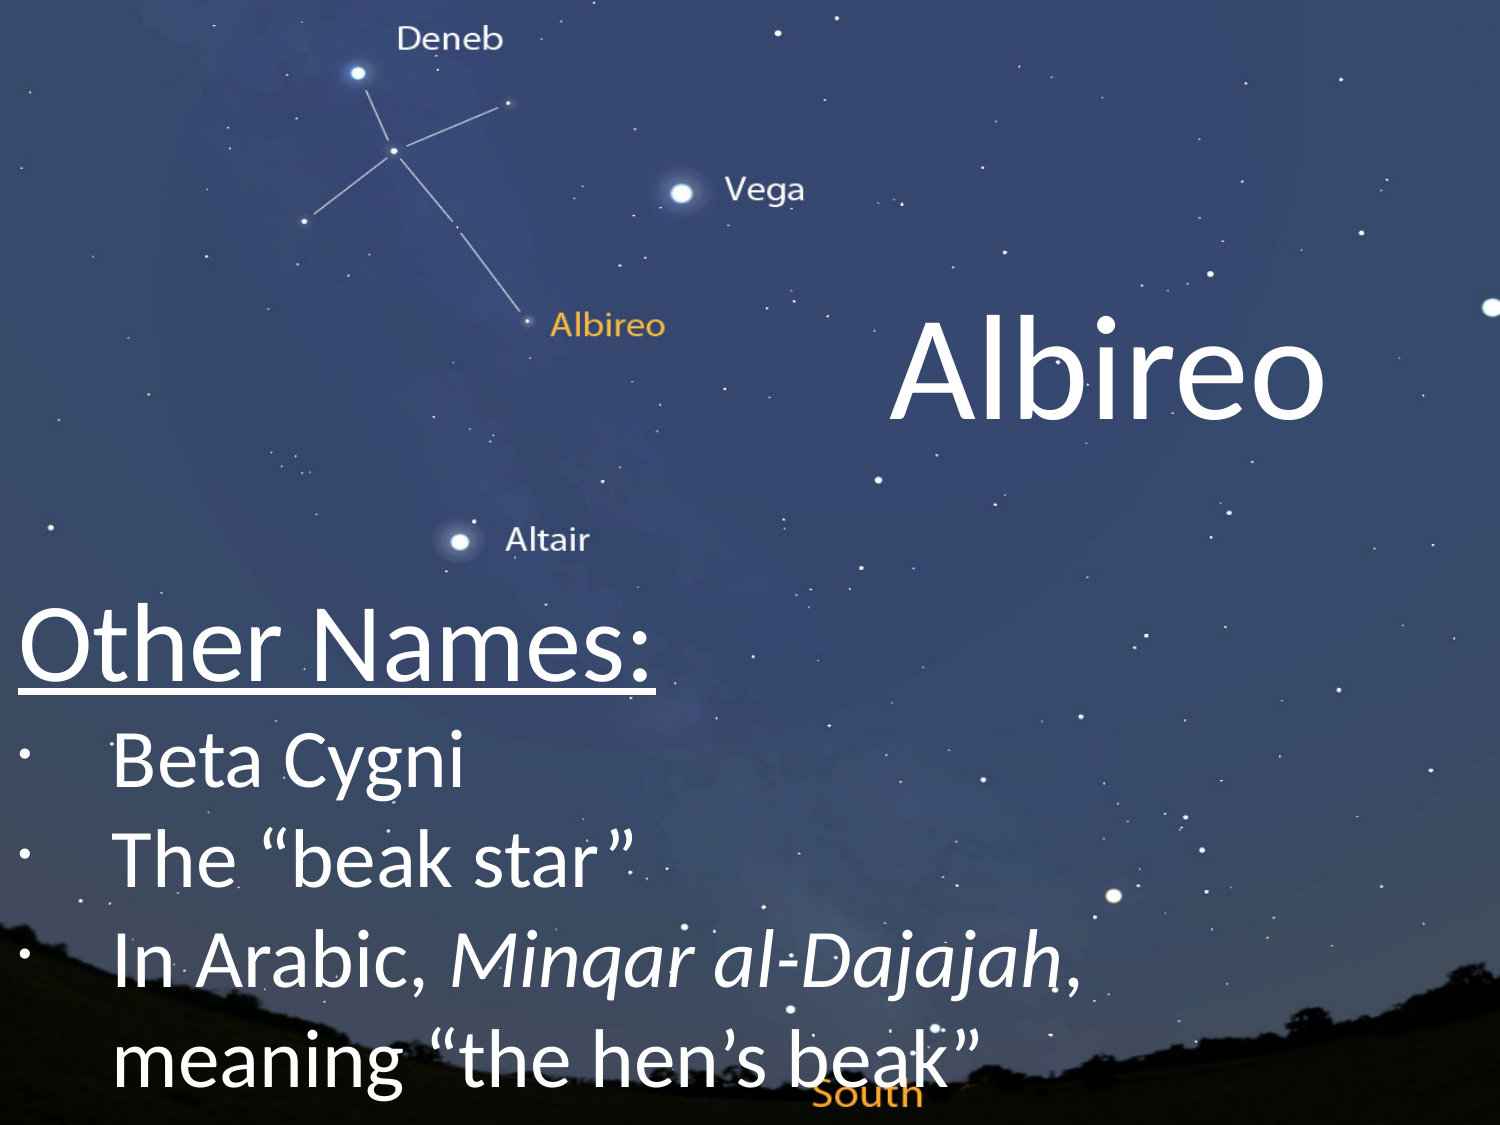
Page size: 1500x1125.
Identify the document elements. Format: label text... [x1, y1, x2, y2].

picture [0, 0, 1500, 1125]
text_box Albireo [875, 262, 1425, 458]
text_box Other Names: Beta Cygni The “beak star” In Arabic, Minqar al-Dajajah, meaning “the hen’s beak” [3, 561, 1241, 1125]
